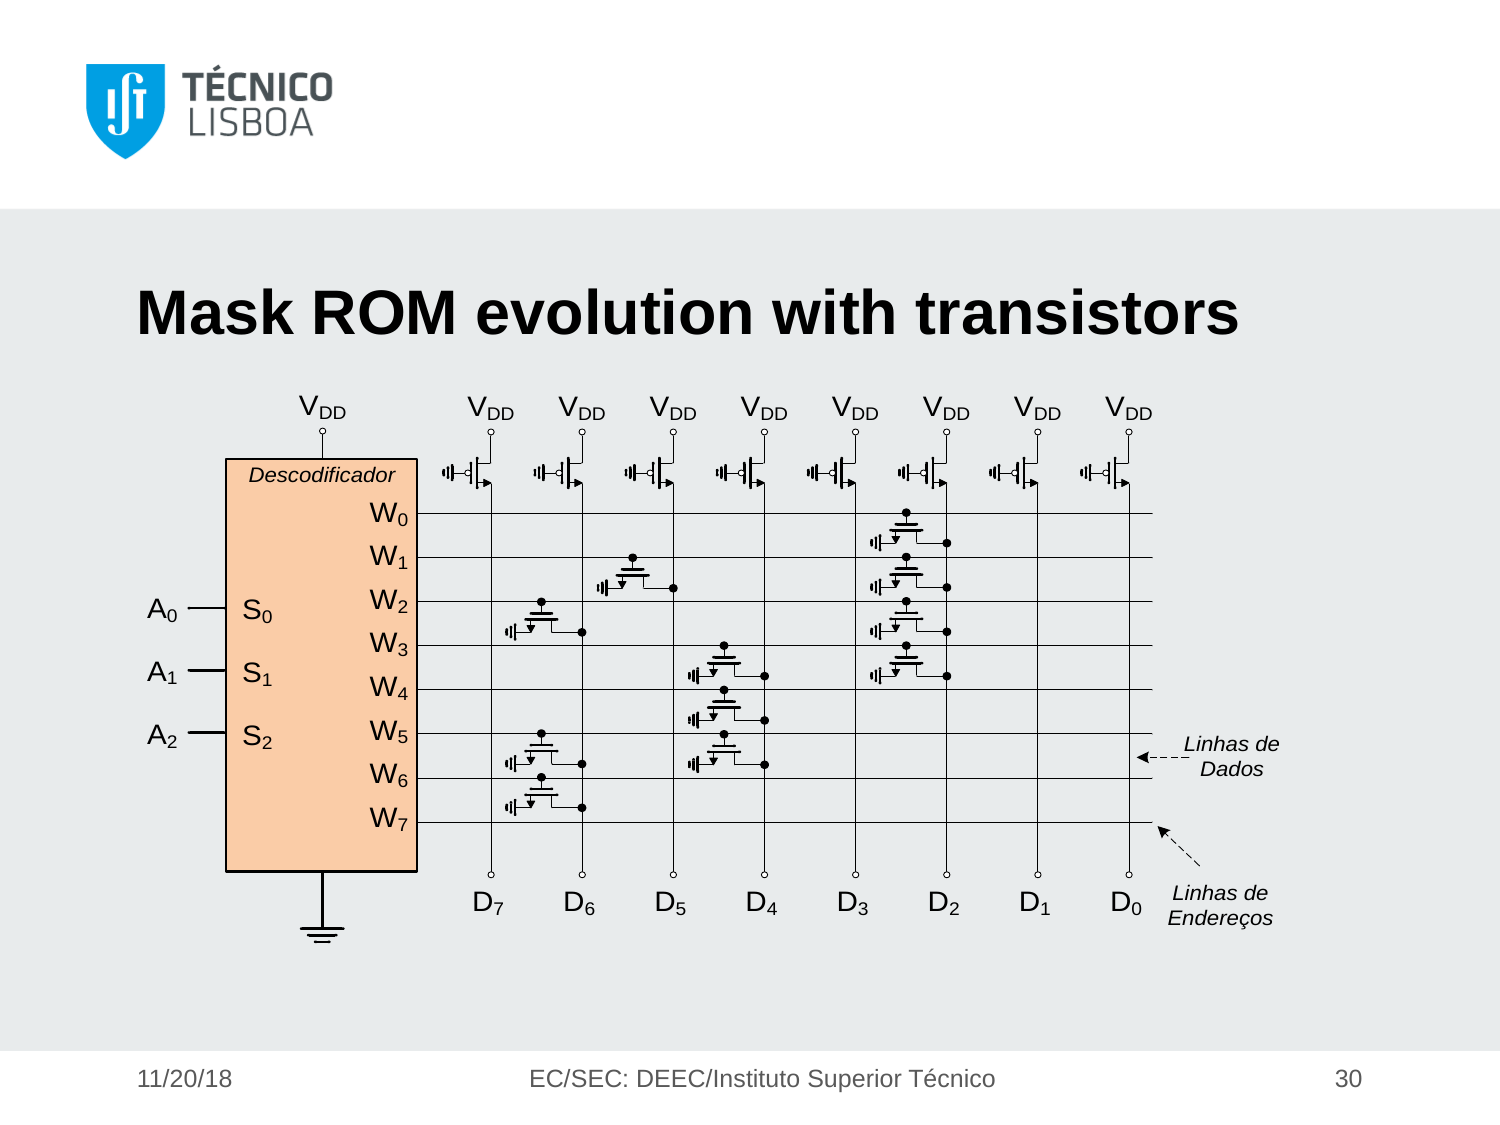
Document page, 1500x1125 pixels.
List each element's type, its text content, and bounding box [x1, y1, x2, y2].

title Mask ROM evolution with transistors [121, 237, 1378, 381]
footer EC/SEC: DEEC/Instituto Superior Técnico [512, 1052, 1021, 1103]
slide_number <number> [1077, 1052, 1378, 1103]
slide_number 11/20/18 [121, 1052, 425, 1103]
picture [0, 0, 1500, 1125]
